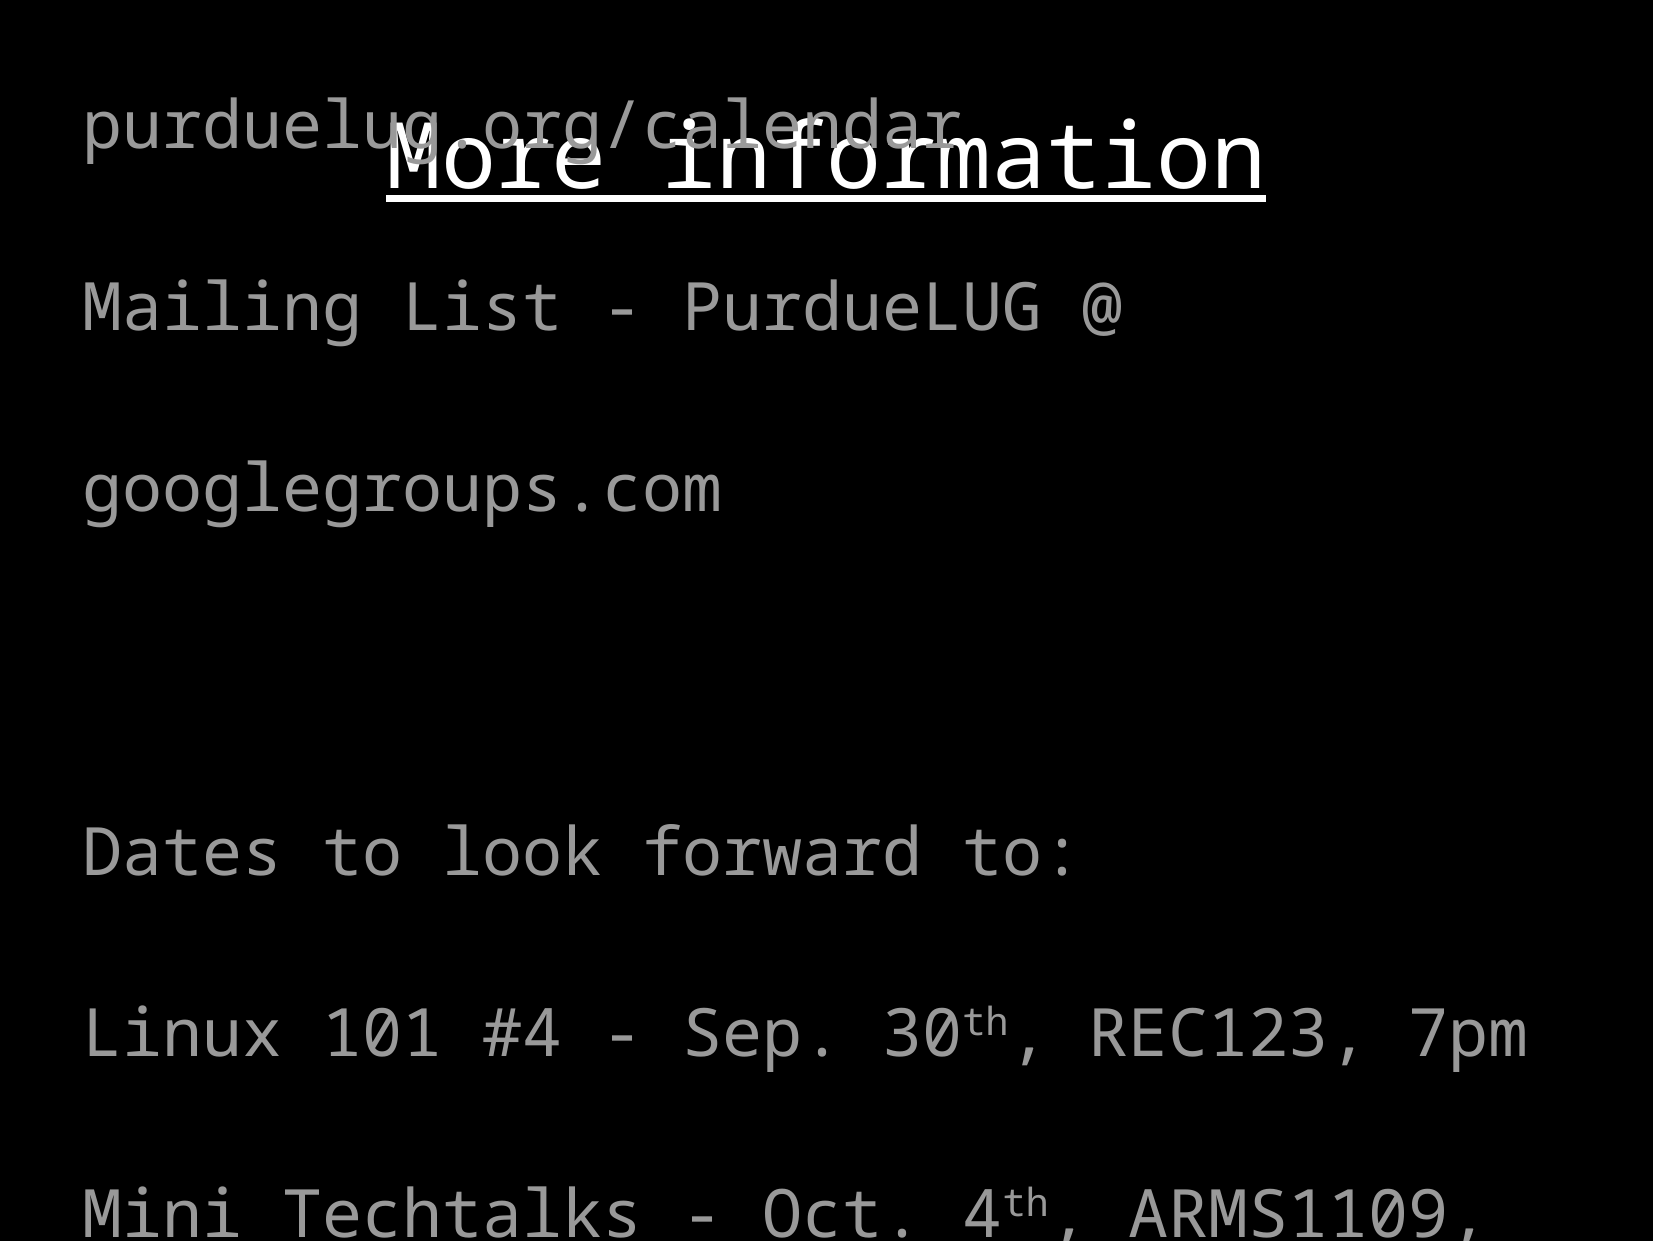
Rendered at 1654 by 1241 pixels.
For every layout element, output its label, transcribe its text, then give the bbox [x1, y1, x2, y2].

subtitle Google Calendar - purduelug.org/calendar Mailing List - PurdueLUG @ googlegroups.com Dates to look forward to: Linux 101 #4 - Sep. 30th, REC123, 7pm Mini Techtalks - Oct. 4th, ARMS1109, 11:30am [82, 282, 1571, 1144]
title More information [82, 49, 1571, 257]
